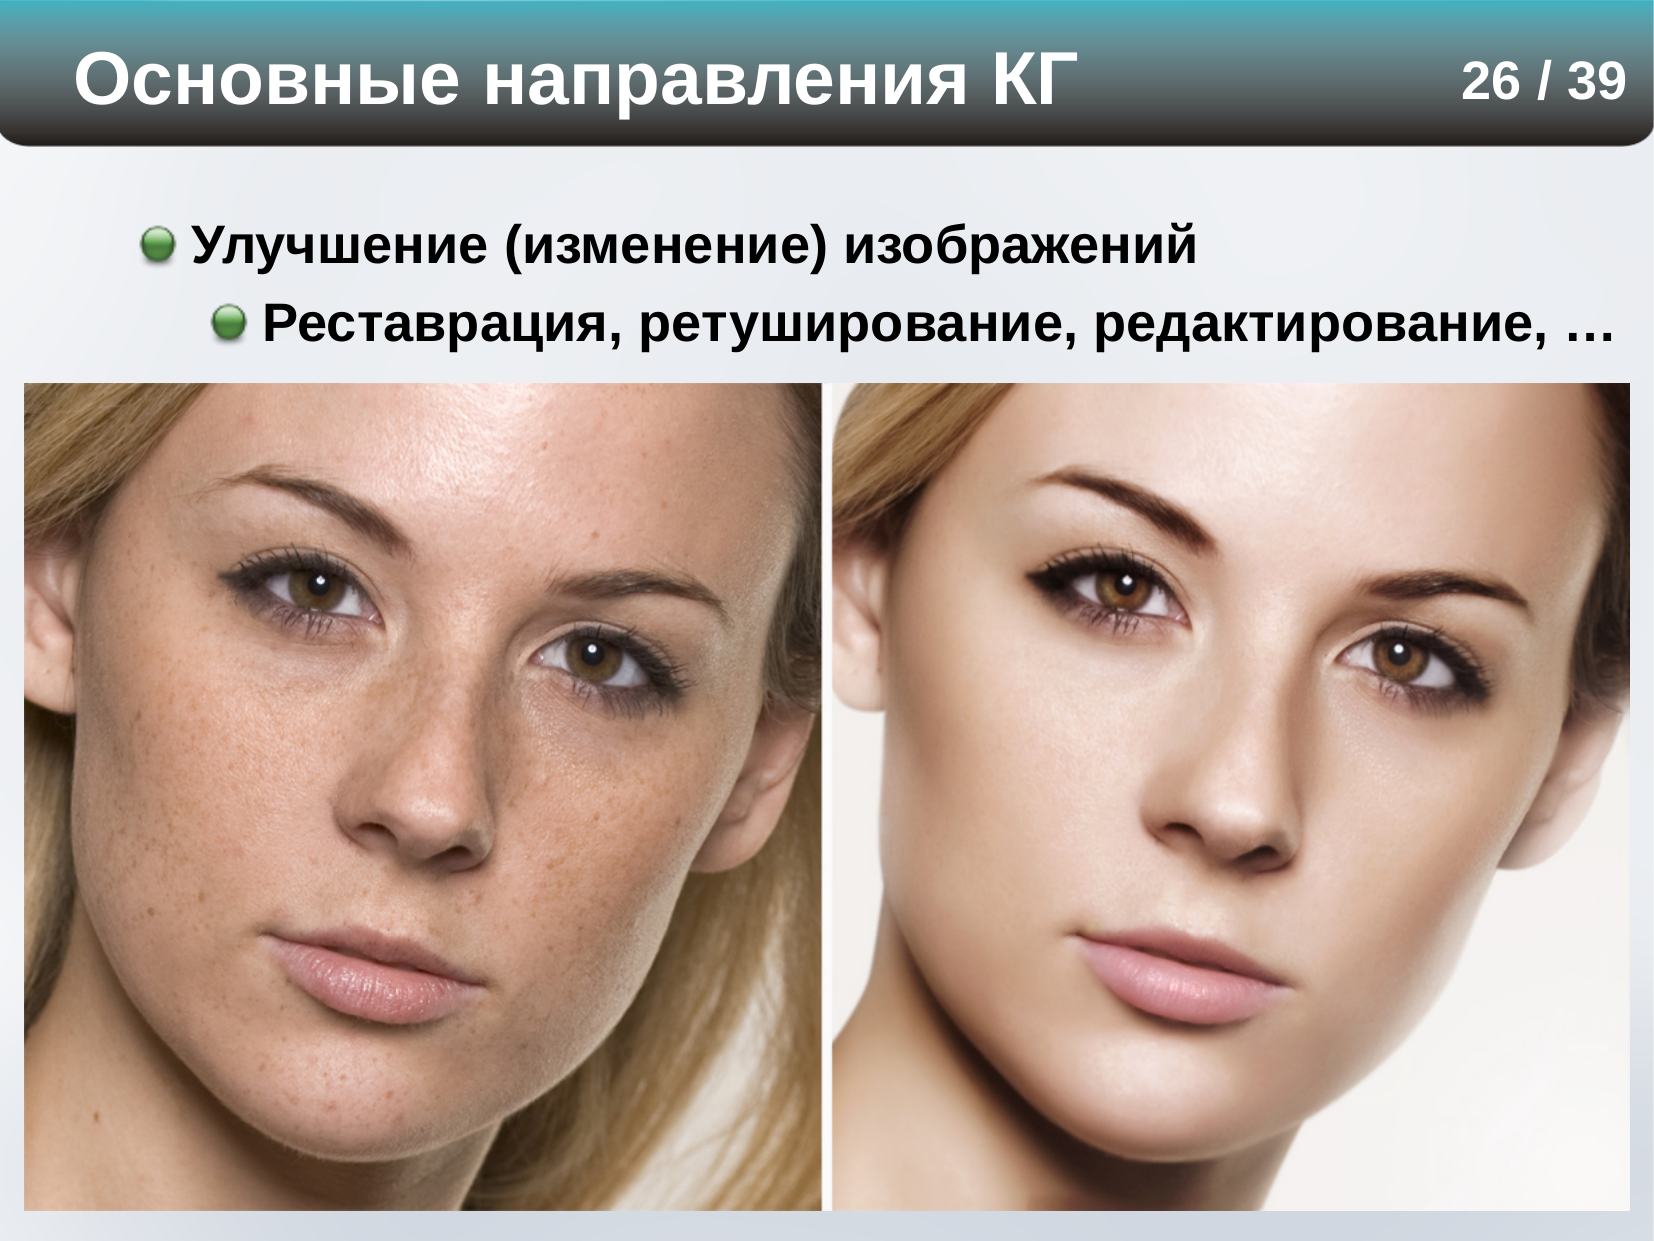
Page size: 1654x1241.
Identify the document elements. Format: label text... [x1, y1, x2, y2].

text_box Улучшение (изменение) изображений Реставрация, ретуширование, редактирование, … [118, 206, 1654, 361]
text_box Основные направления КГ [59, 29, 1329, 129]
picture [0, 0, 1654, 1241]
text_box <номер> / 39 [1446, 42, 1654, 179]
